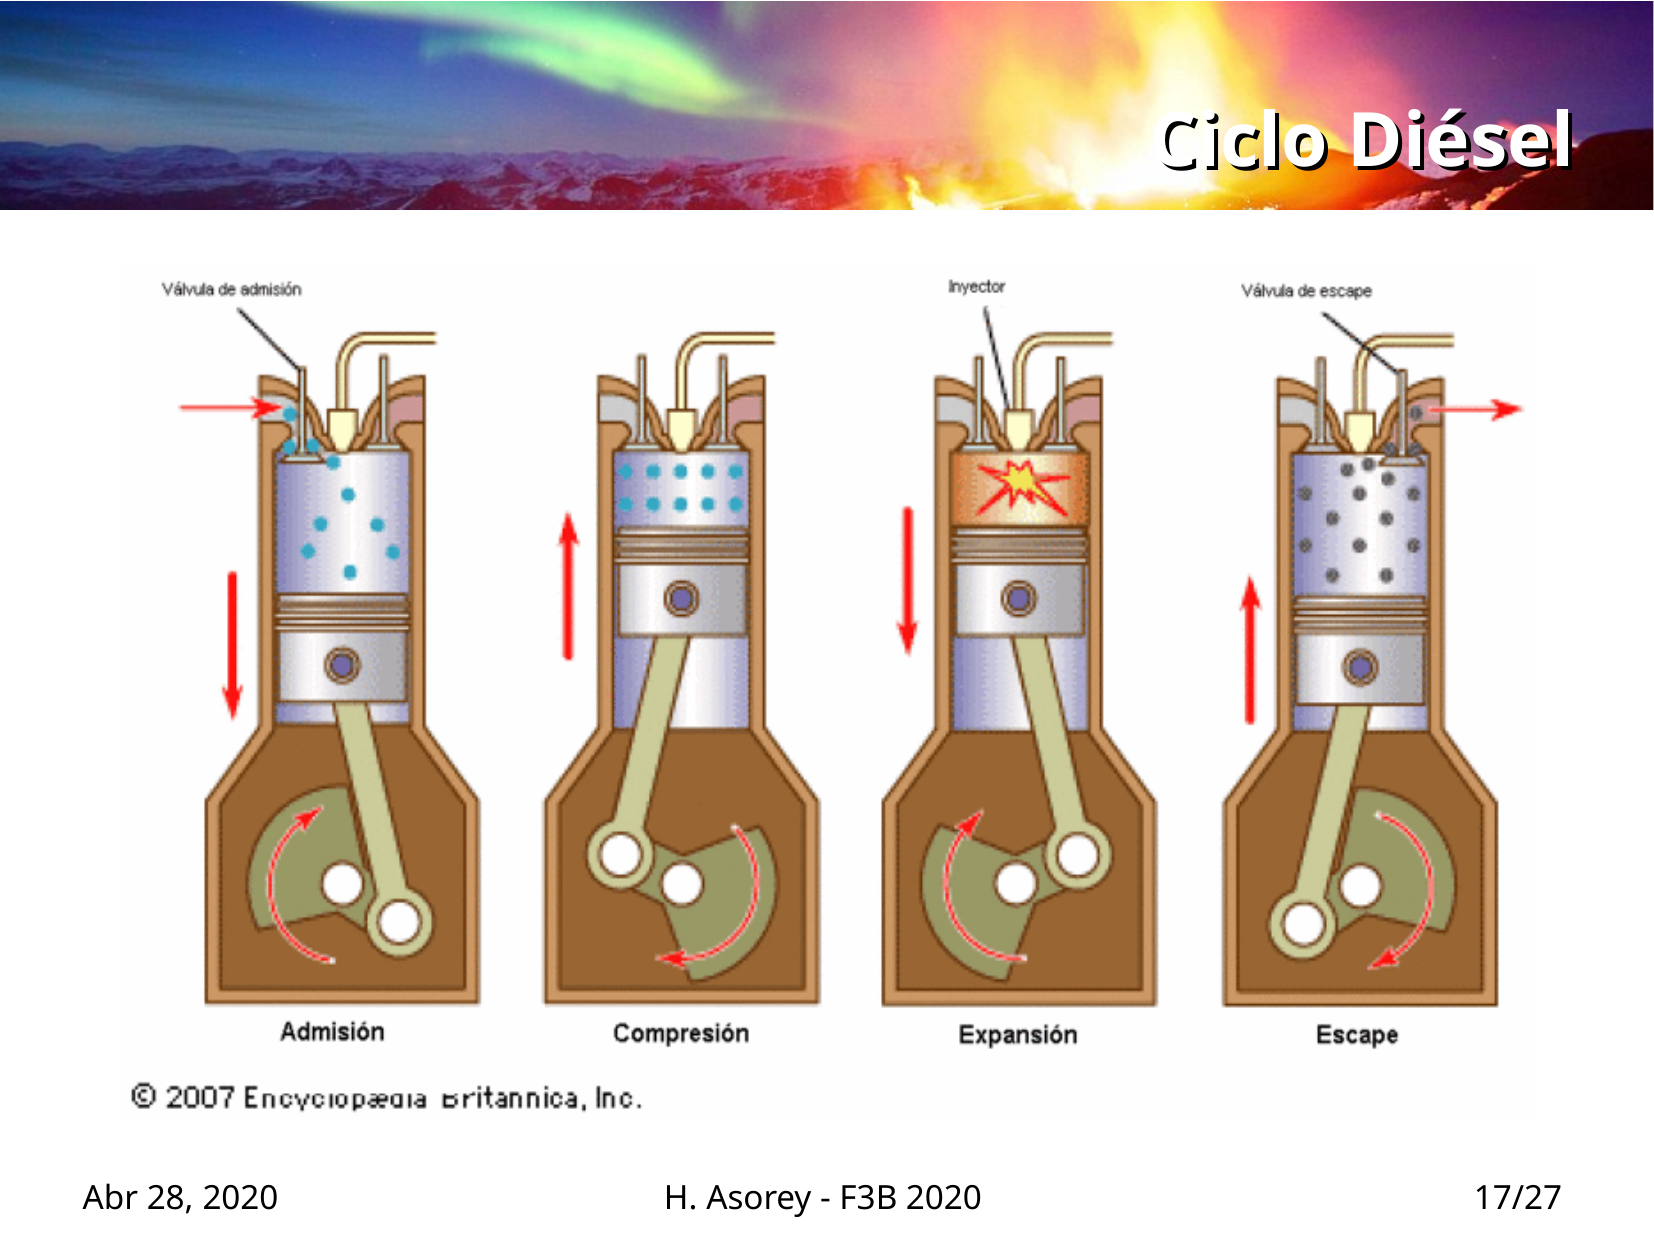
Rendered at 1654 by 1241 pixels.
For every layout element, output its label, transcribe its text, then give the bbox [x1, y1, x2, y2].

picture [0, 1, 1654, 210]
title Ciclo Diésel [86, 49, 1576, 226]
picture [118, 265, 1536, 1123]
